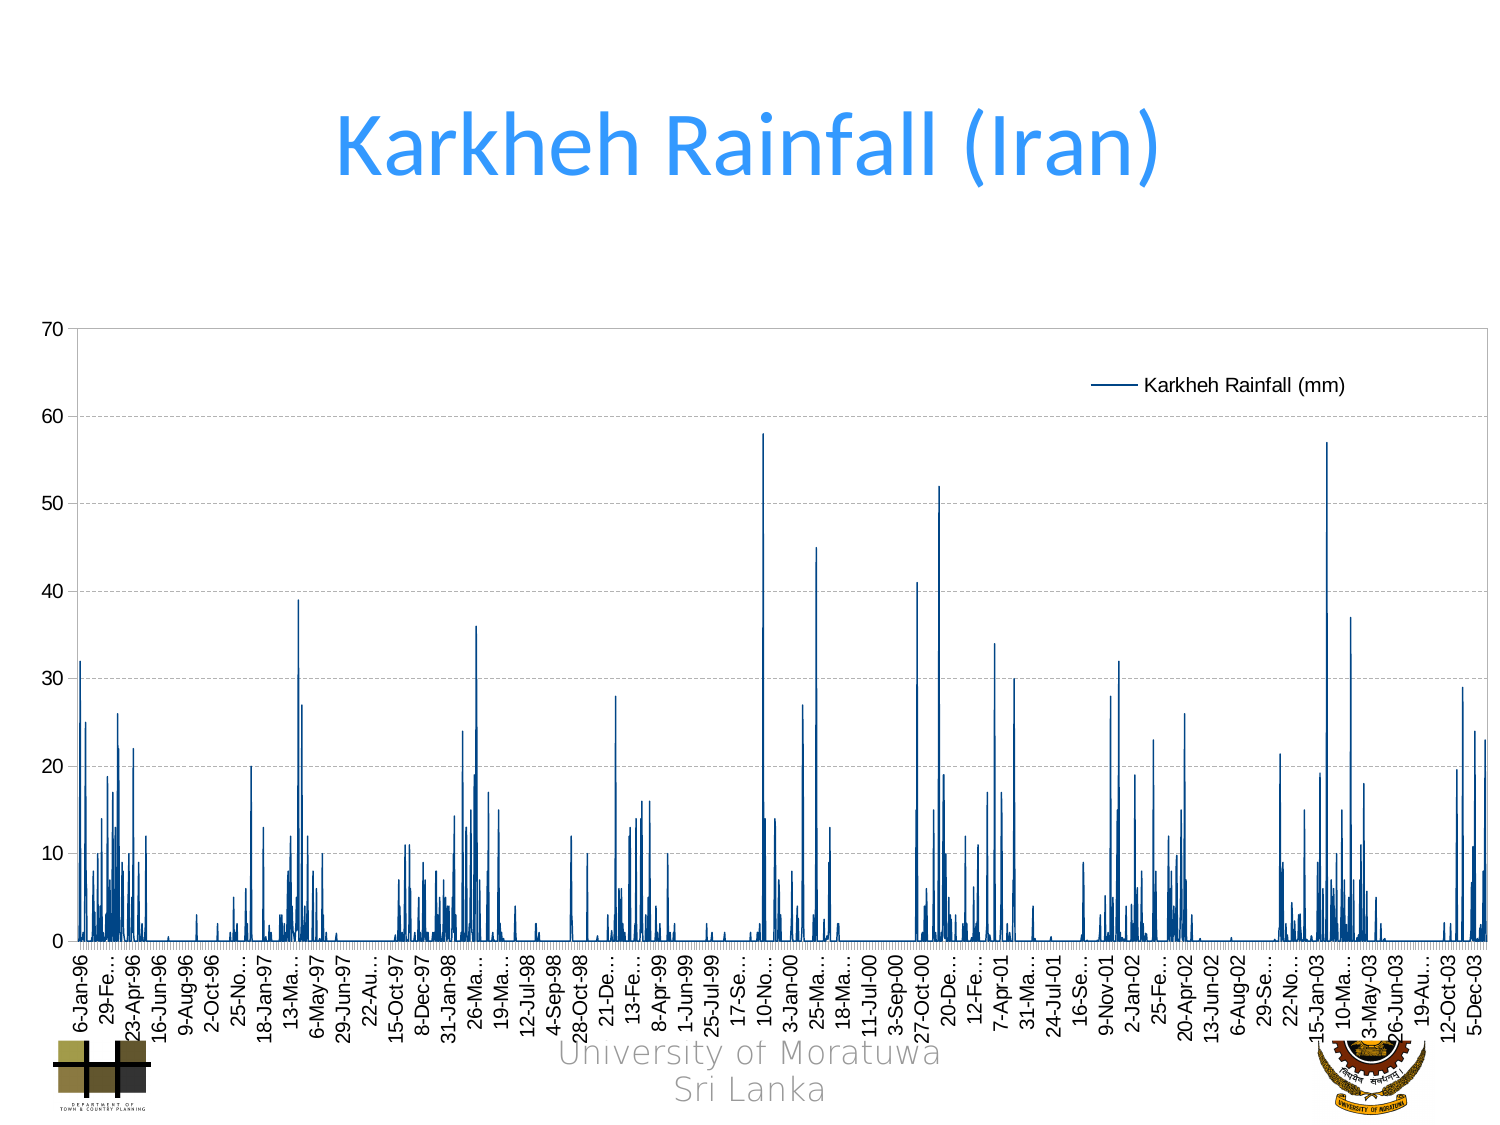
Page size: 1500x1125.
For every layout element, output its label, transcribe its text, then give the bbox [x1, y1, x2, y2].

title Karkheh Rainfall (Iran) [75, 37, 1426, 240]
chart [0, 254, 1497, 1045]
picture [53, 1045, 151, 1111]
picture [1312, 1045, 1435, 1125]
